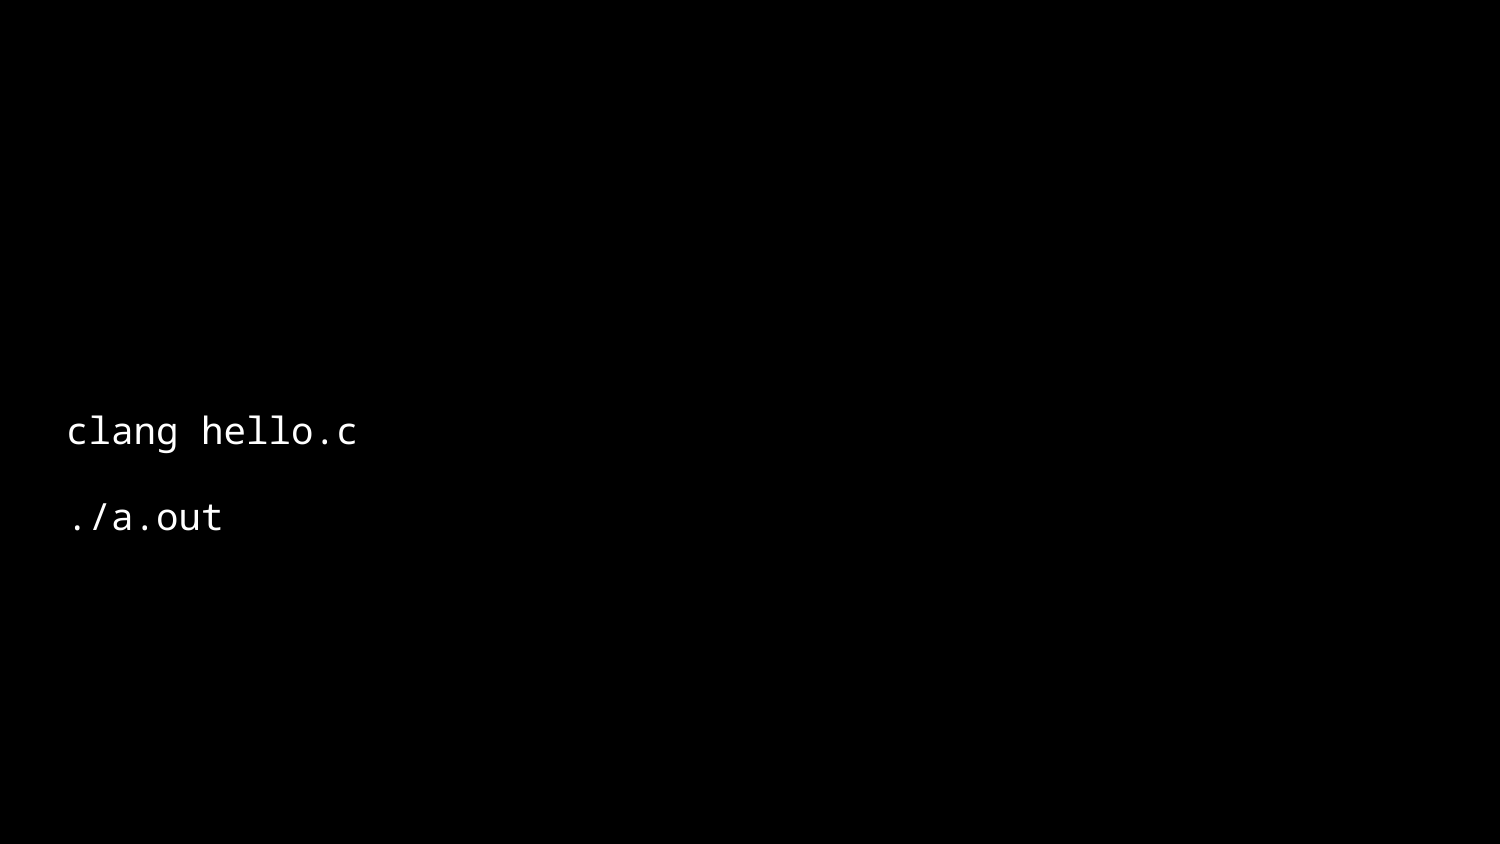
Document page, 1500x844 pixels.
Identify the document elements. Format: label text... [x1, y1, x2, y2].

list clang hello.c ./a.out [51, 189, 1449, 750]
